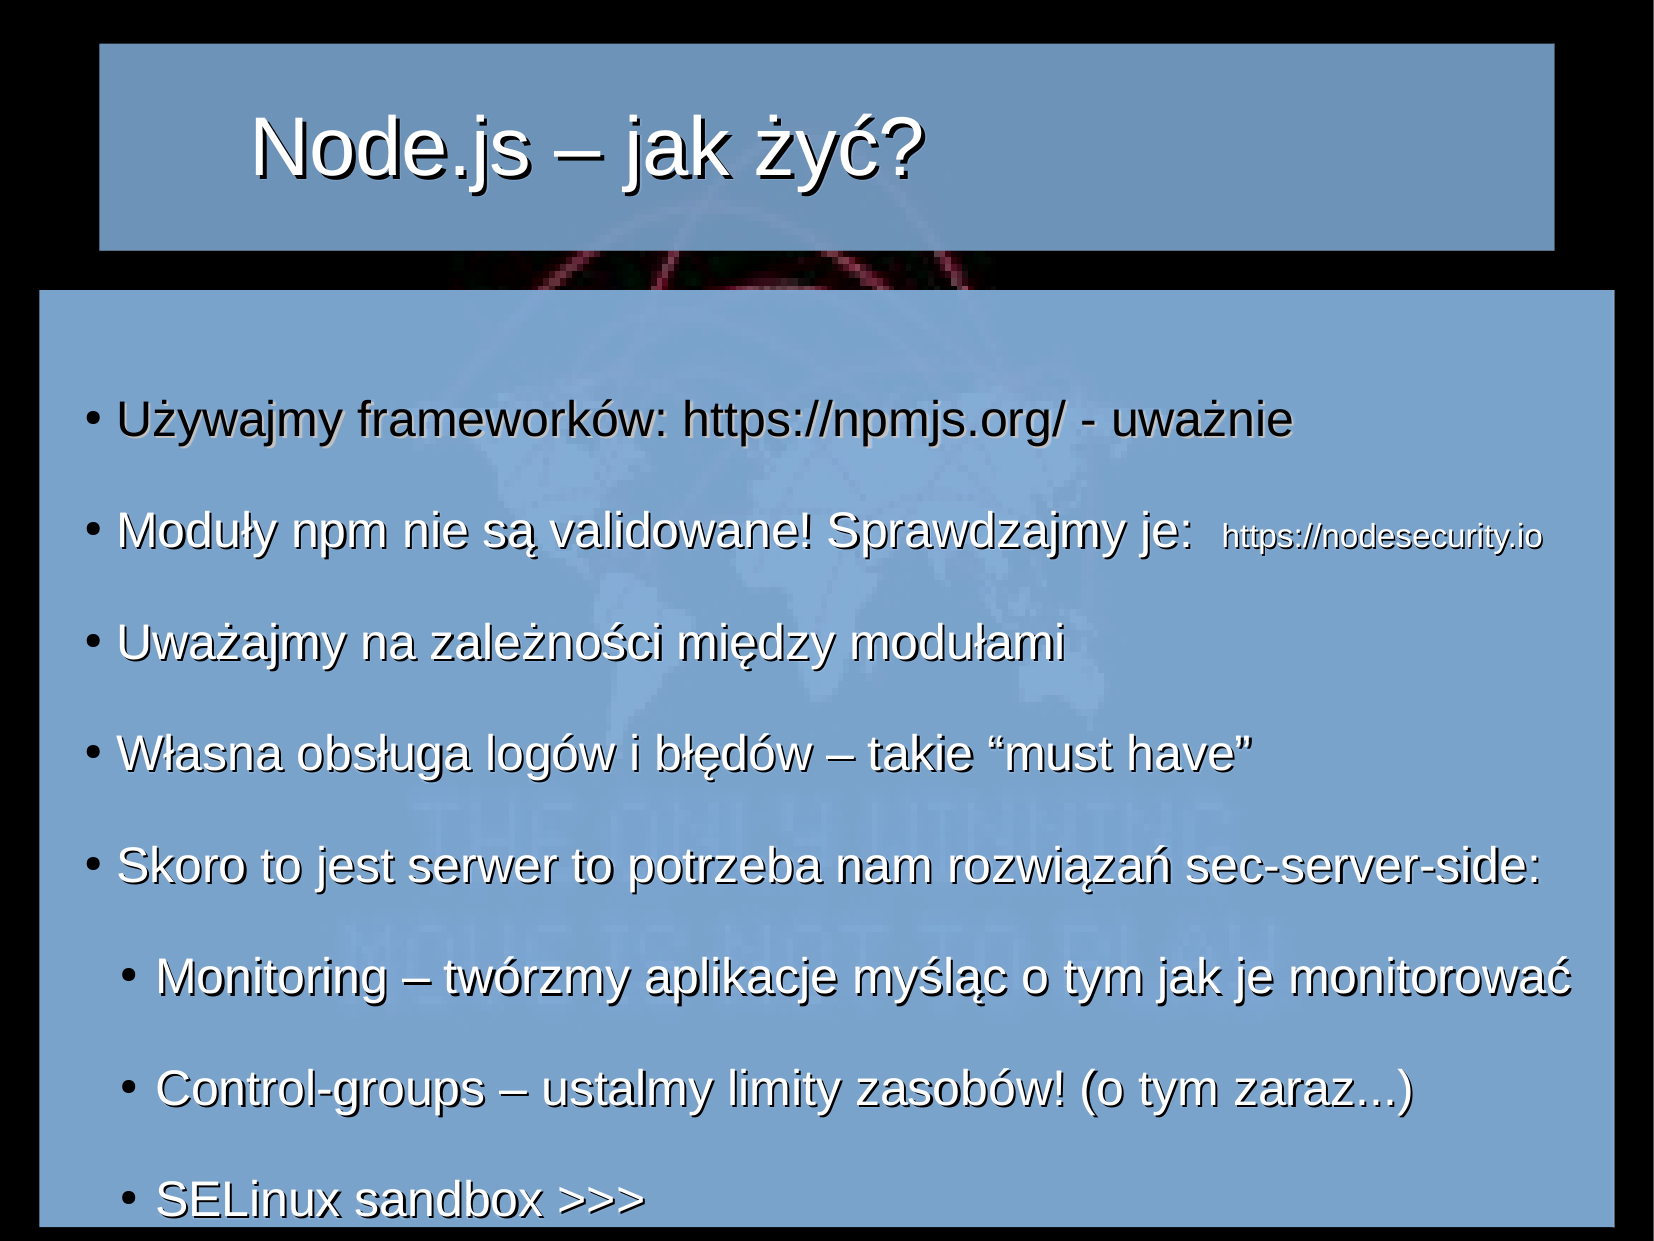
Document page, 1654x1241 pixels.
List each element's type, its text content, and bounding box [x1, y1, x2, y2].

picture [0, 0, 1654, 1241]
title Node.js – jak żyć? [99, 43, 1555, 251]
text_box Używajmy frameworków: https://npmjs.org/ - uważnie Moduły npm nie są validowane! Sprawdzajmy je: https://nodesecurity.io Uważajmy na zależności między modułami Własna obsługa logów i błędów – takie “must have” Skoro to jest serwer to potrzeba nam rozwiązań sec-server-side: Monitoring – twórzmy aplikacje myśląc o tym jak je monitorować Control-groups – ustalmy limity zasobów! (o tym zaraz...) SELinux sandbox >>> [39, 290, 1615, 1186]
